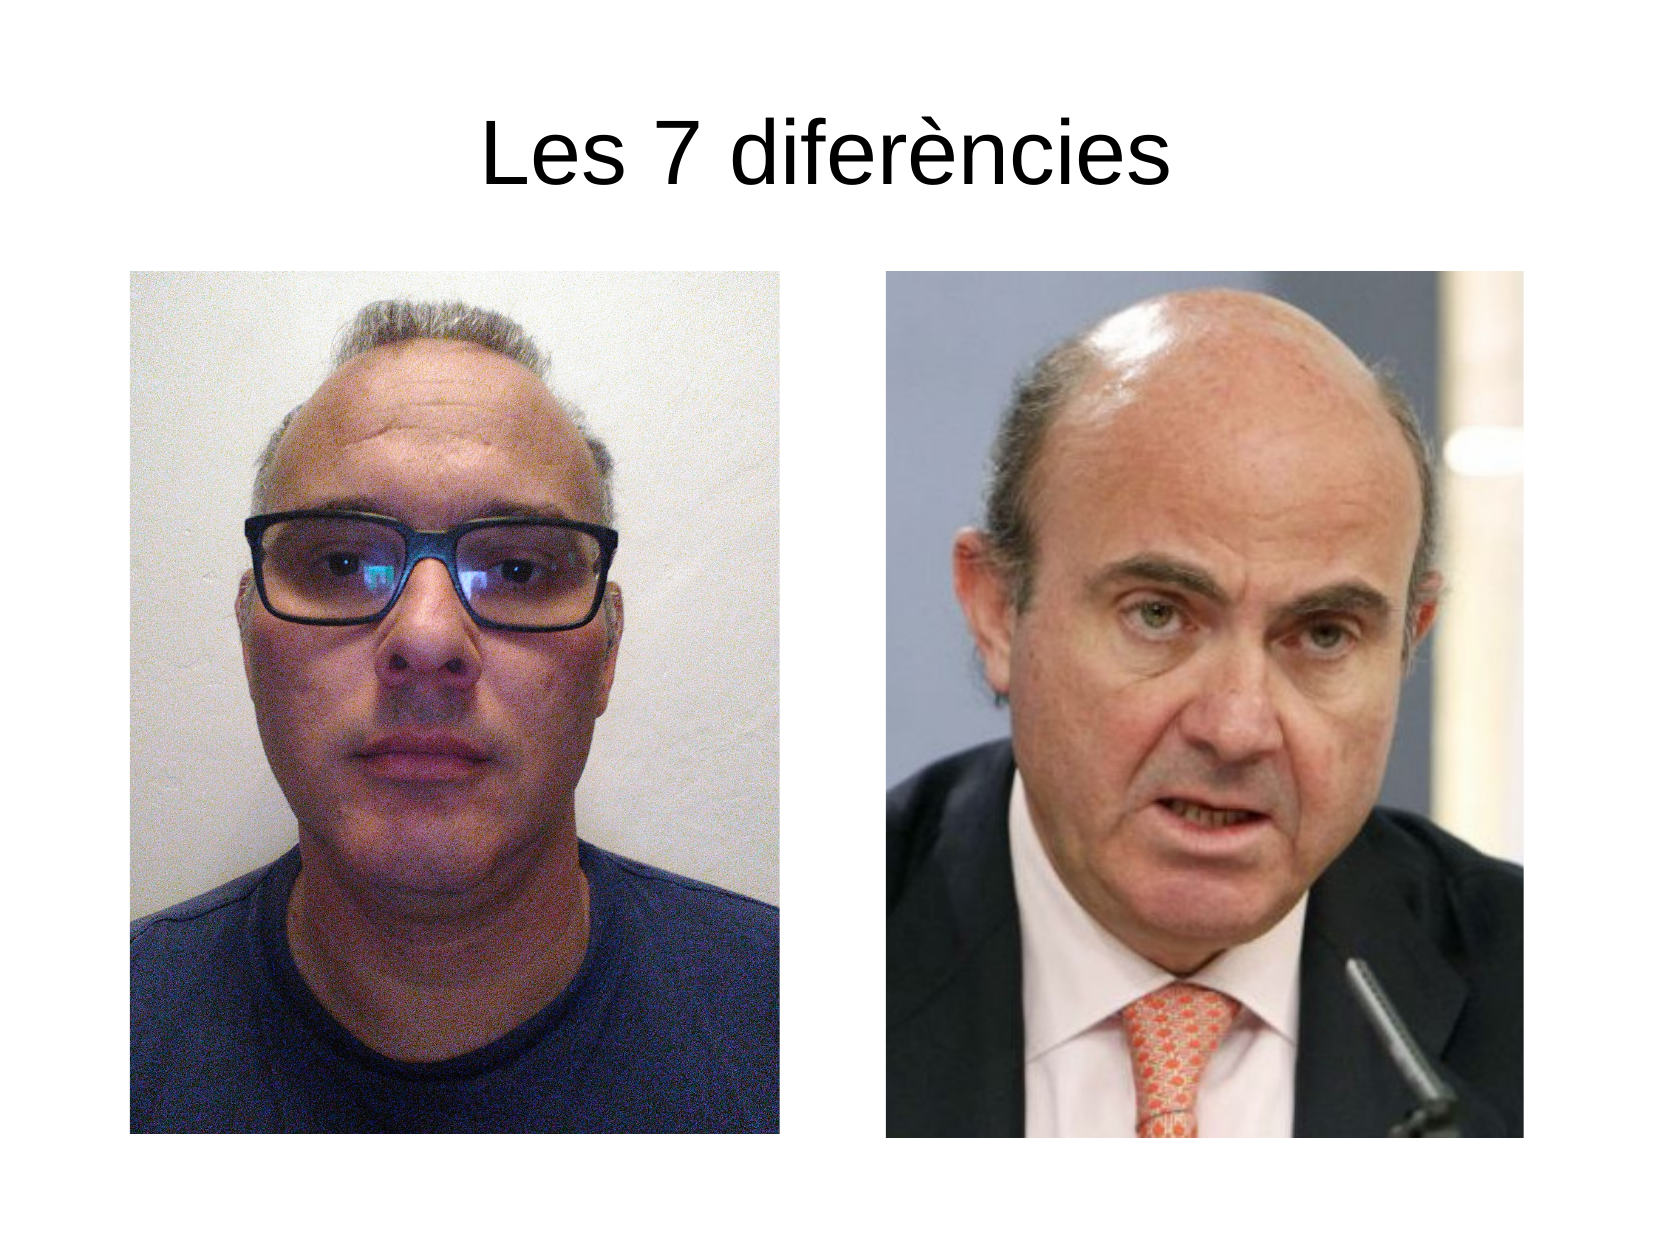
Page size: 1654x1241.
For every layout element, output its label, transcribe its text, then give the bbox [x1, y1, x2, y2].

picture [129, 271, 780, 1134]
picture [885, 271, 1524, 1138]
title Les 7 diferències [82, 49, 1571, 257]
